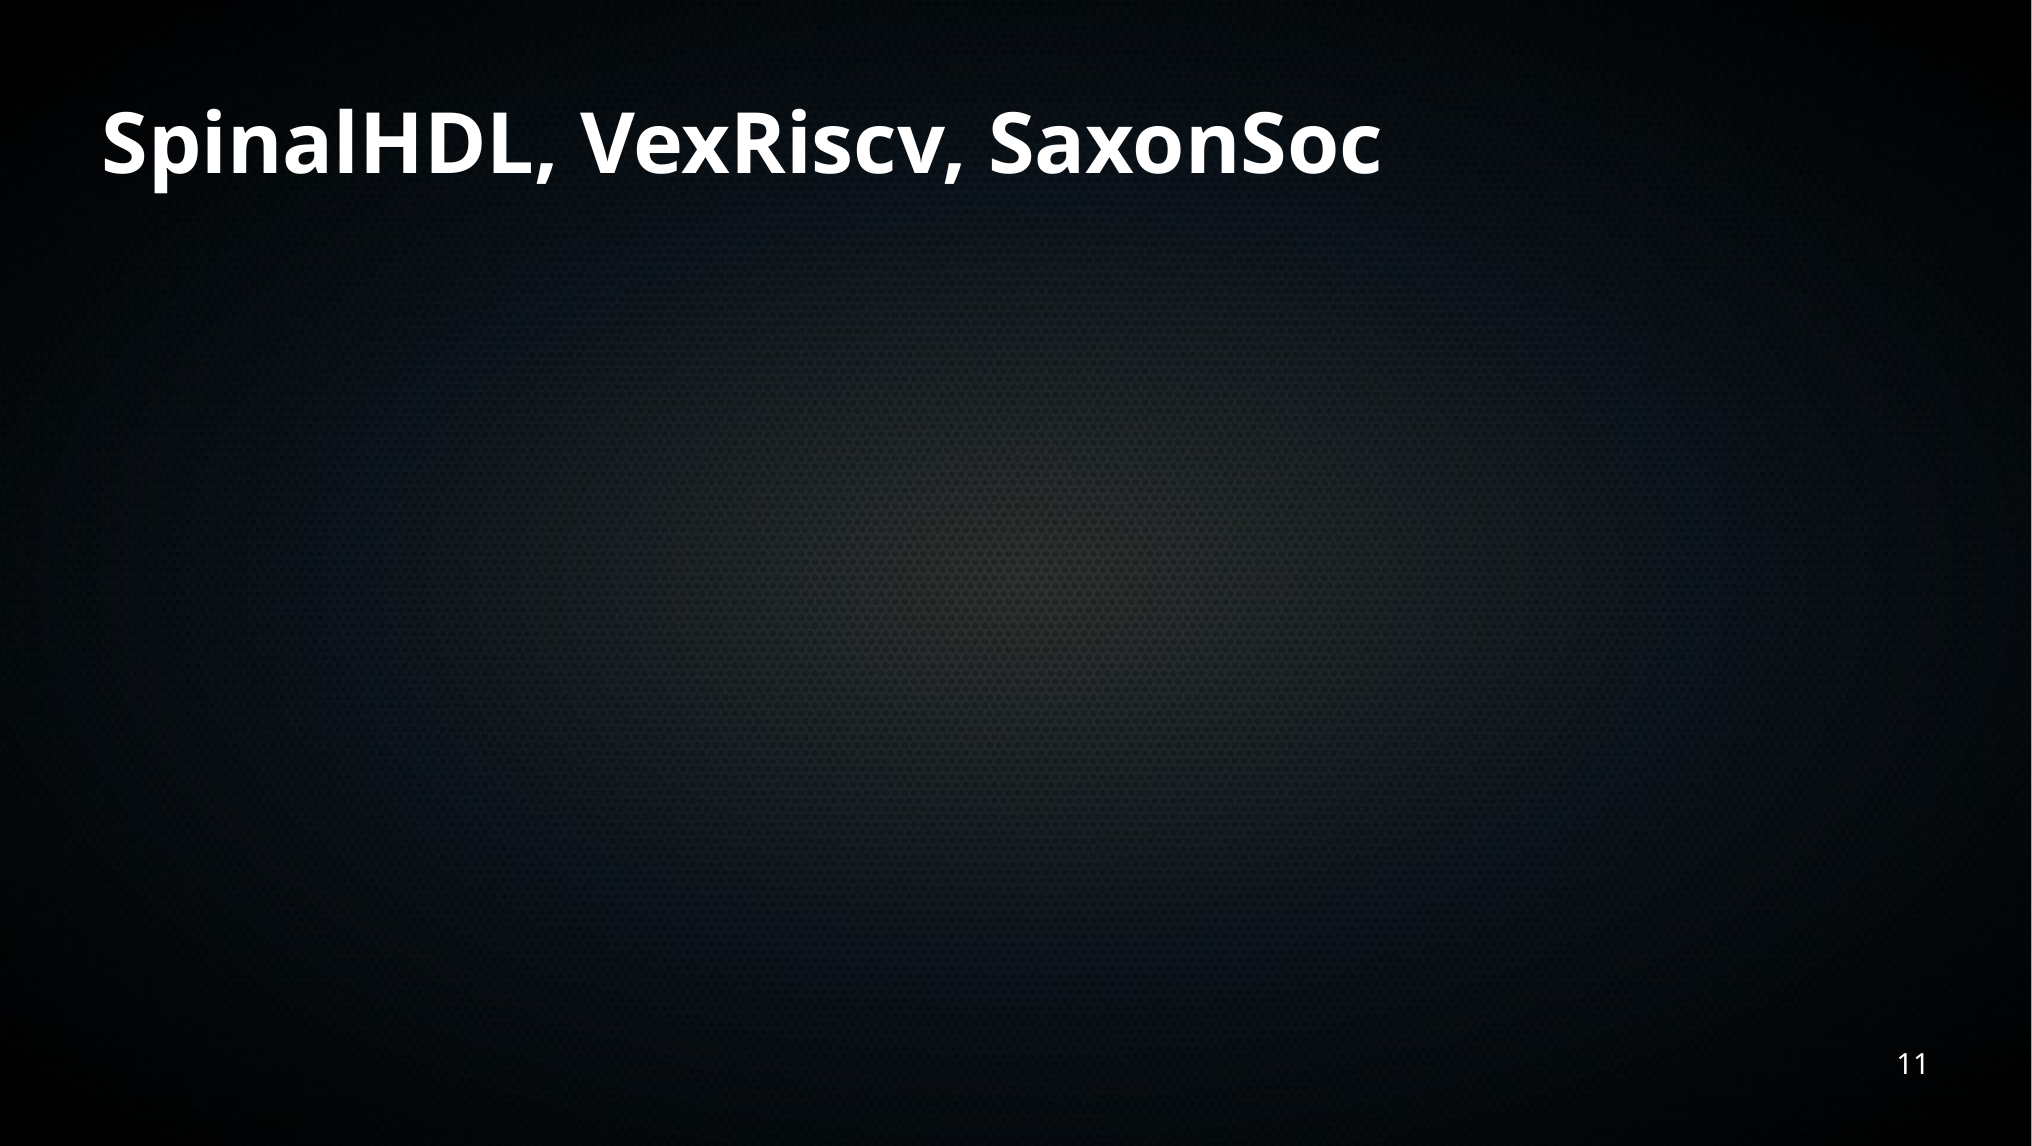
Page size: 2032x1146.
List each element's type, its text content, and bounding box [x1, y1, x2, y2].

title SpinalHDL, VexRiscv, SaxonSoc [101, 45, 1930, 237]
picture [0, 0, 2032, 1146]
